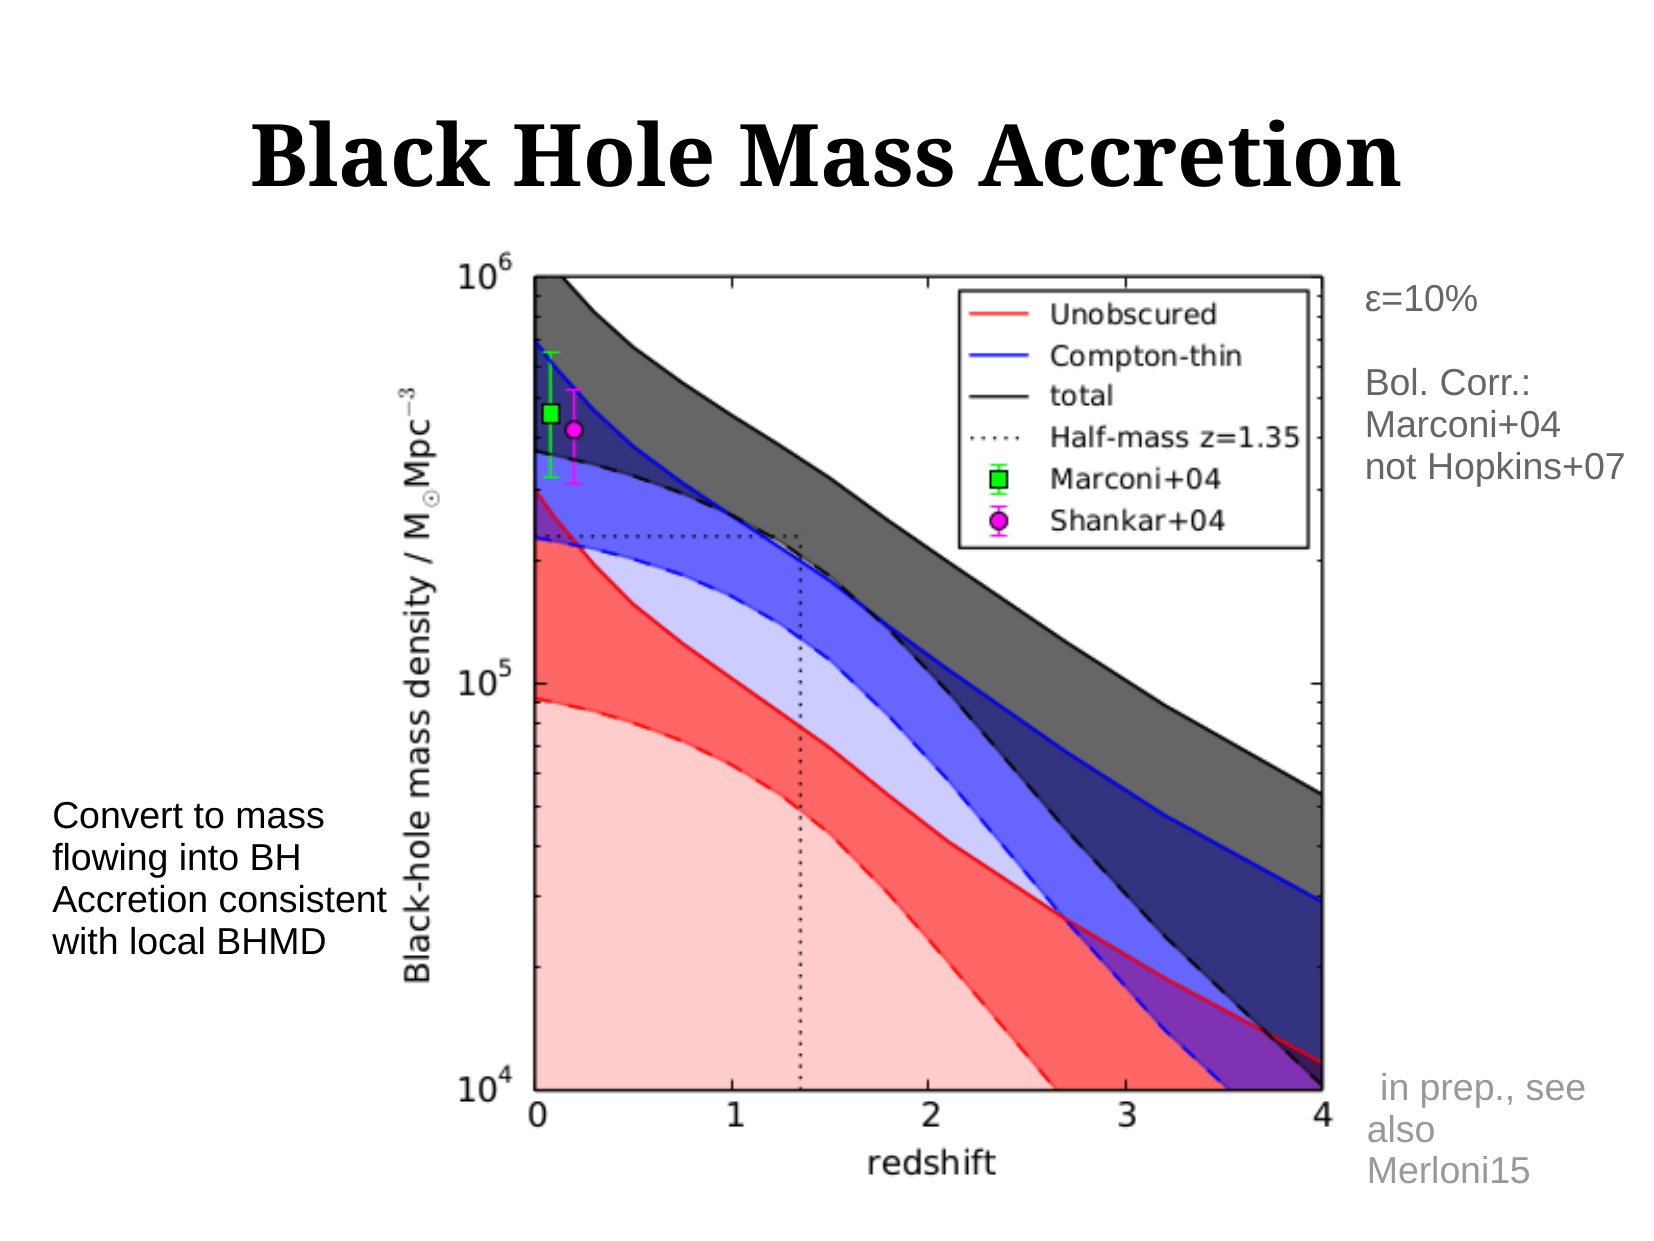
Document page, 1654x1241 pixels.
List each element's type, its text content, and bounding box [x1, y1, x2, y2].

text_box in prep., see also Merloni15 [1352, 1058, 1621, 1200]
title Black Hole Mass Accretion [82, 49, 1571, 257]
text_box ε=10% Bol. Corr.: Marconi+04 not Hopkins+07 [1350, 270, 1654, 537]
picture [390, 233, 1342, 1201]
text_box Convert to mass flowing into BH Accretion consistent with local BHMD [37, 787, 451, 971]
